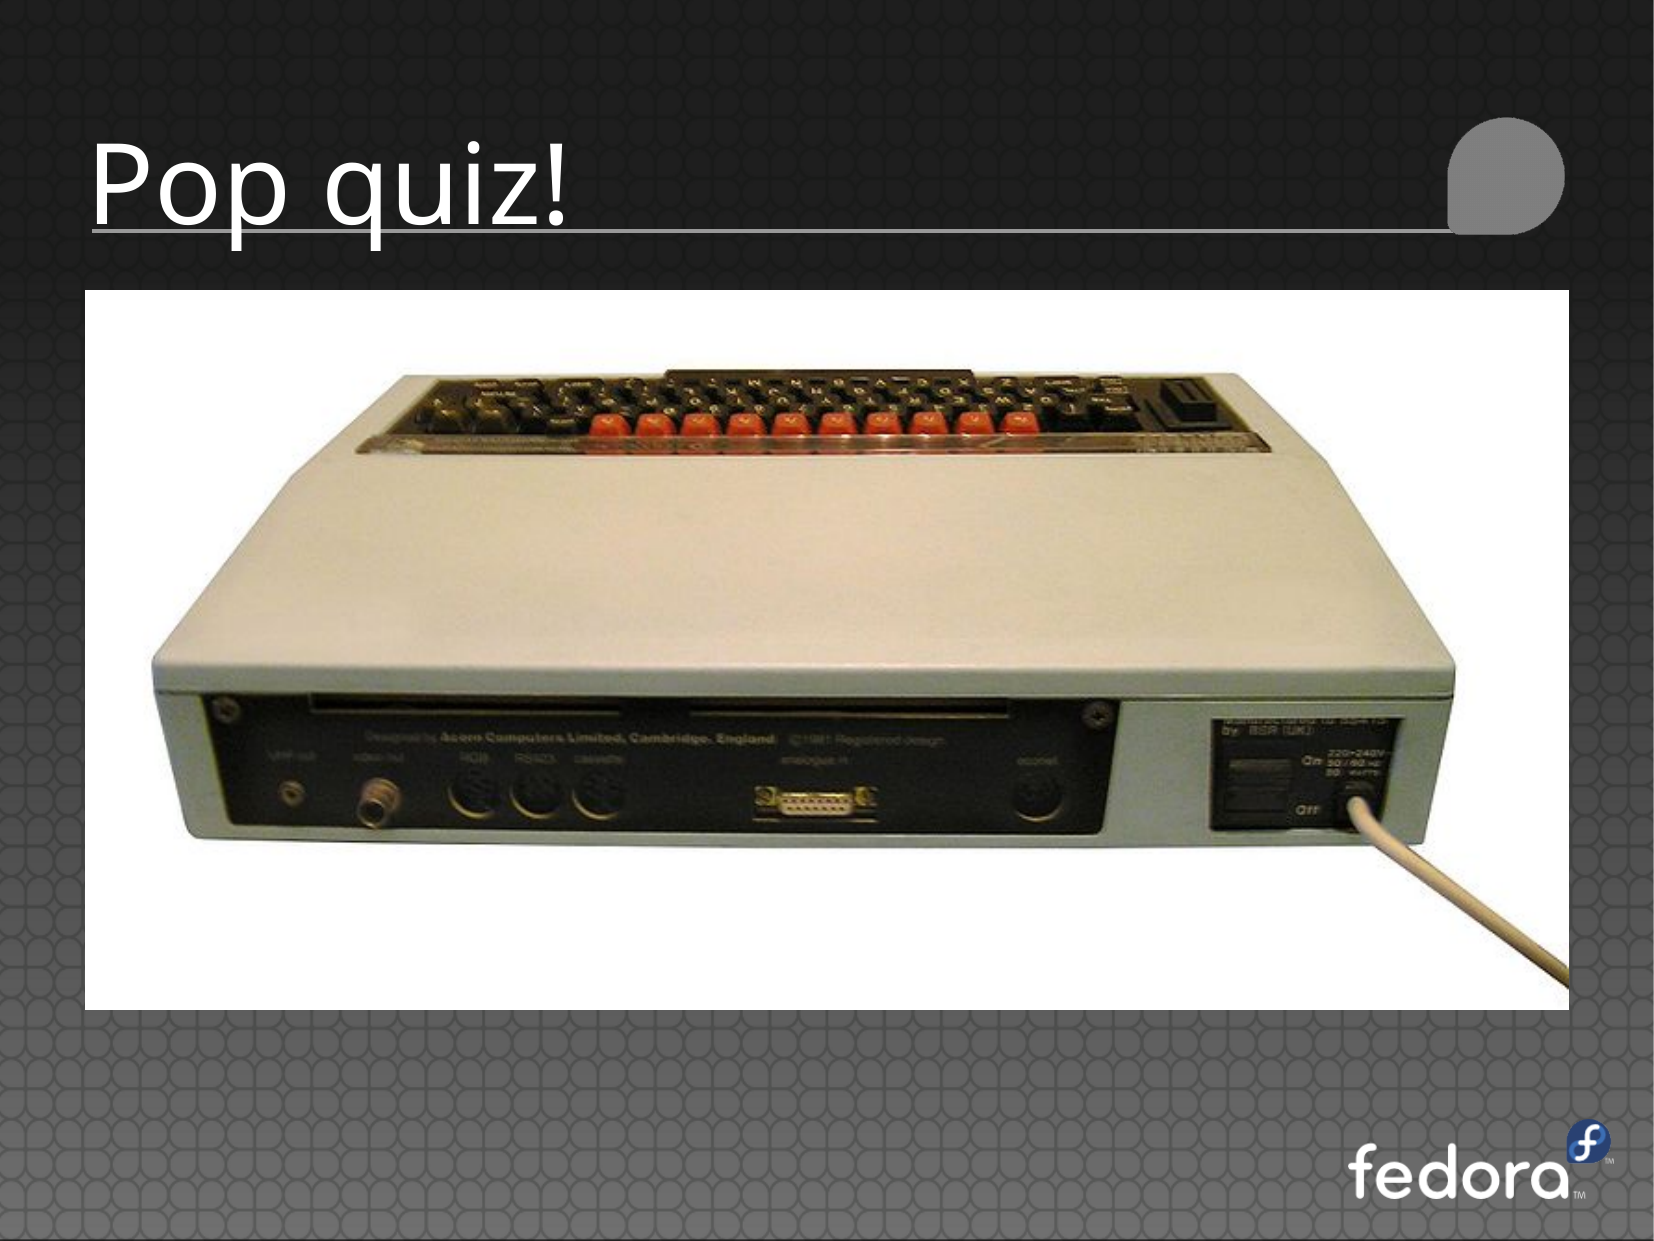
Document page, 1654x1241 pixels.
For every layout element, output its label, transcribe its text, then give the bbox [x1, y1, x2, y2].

picture [0, 0, 1654, 1241]
title Pop quiz! [86, 112, 1576, 249]
